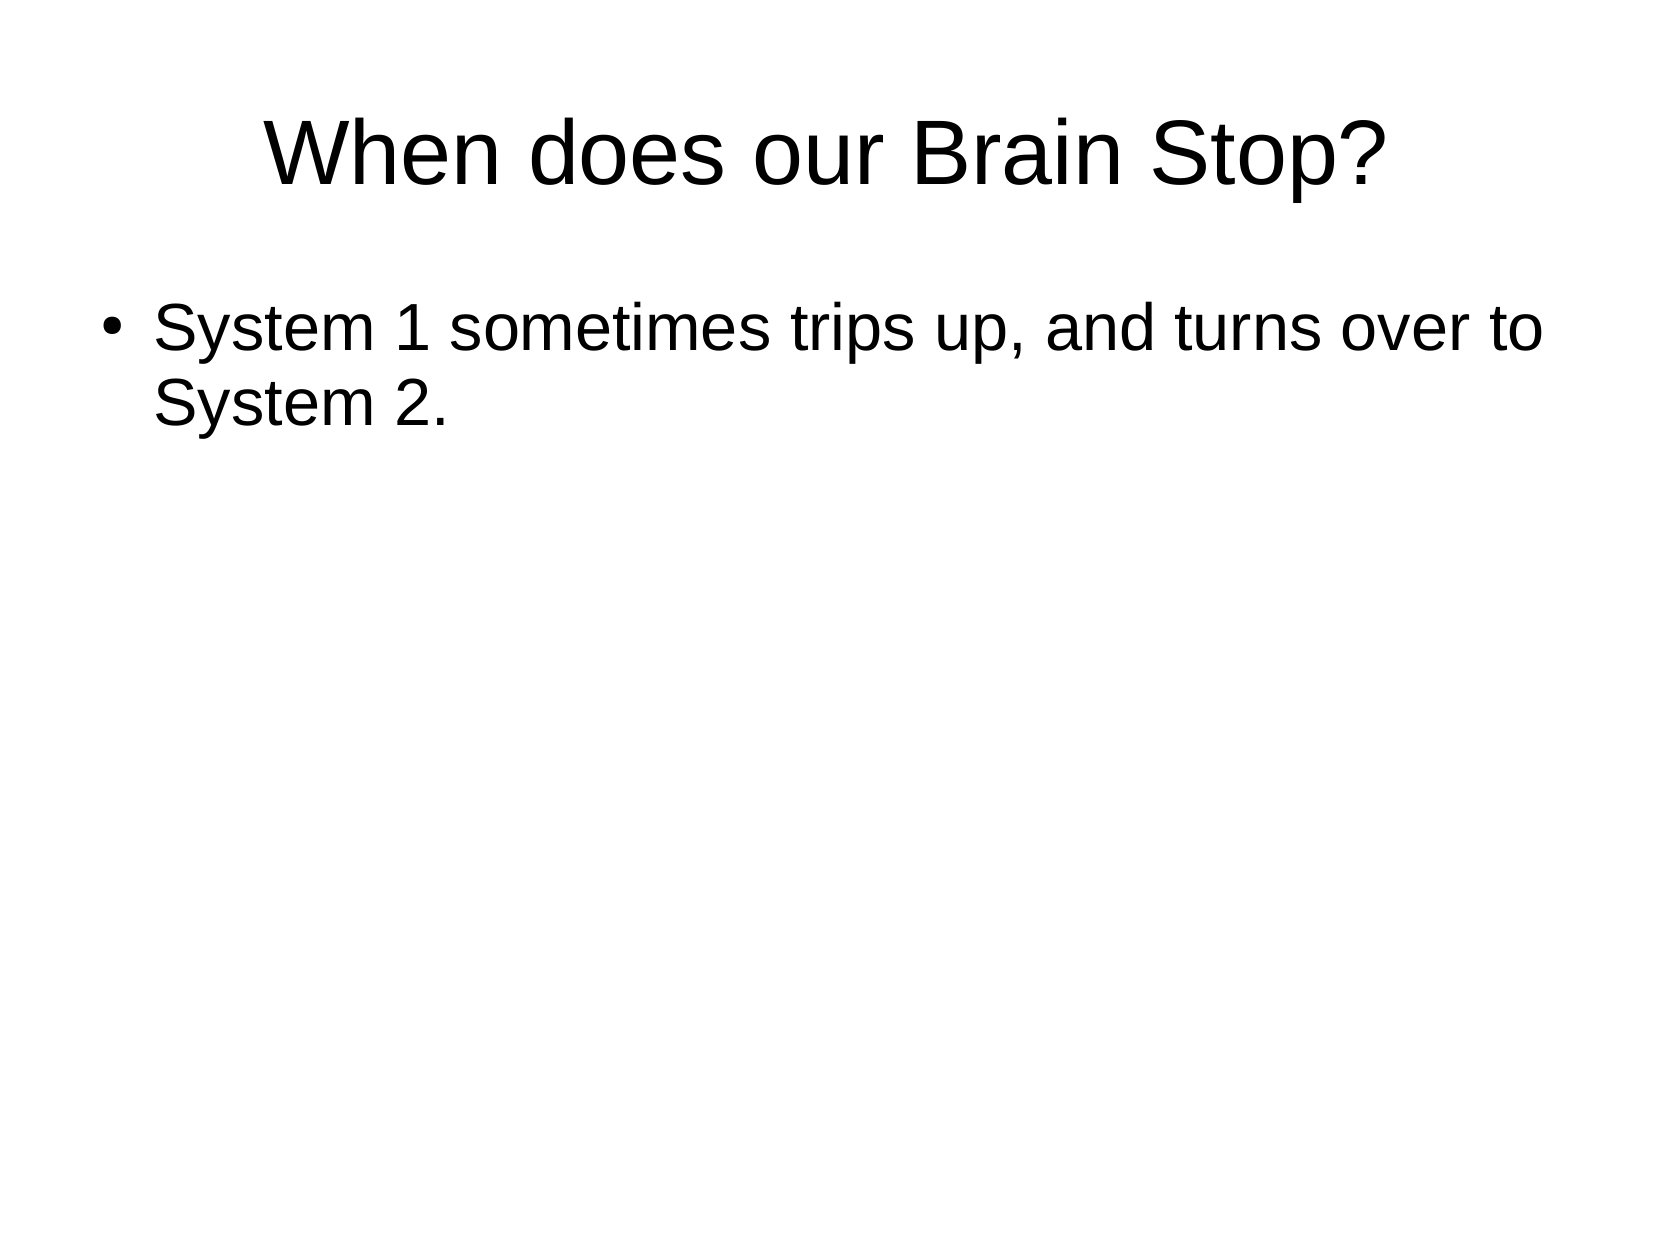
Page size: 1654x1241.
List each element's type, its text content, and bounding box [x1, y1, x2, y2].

title When does our Brain Stop? [82, 49, 1571, 257]
list System 1 sometimes trips up, and turns over to System 2. [82, 290, 1571, 1010]
